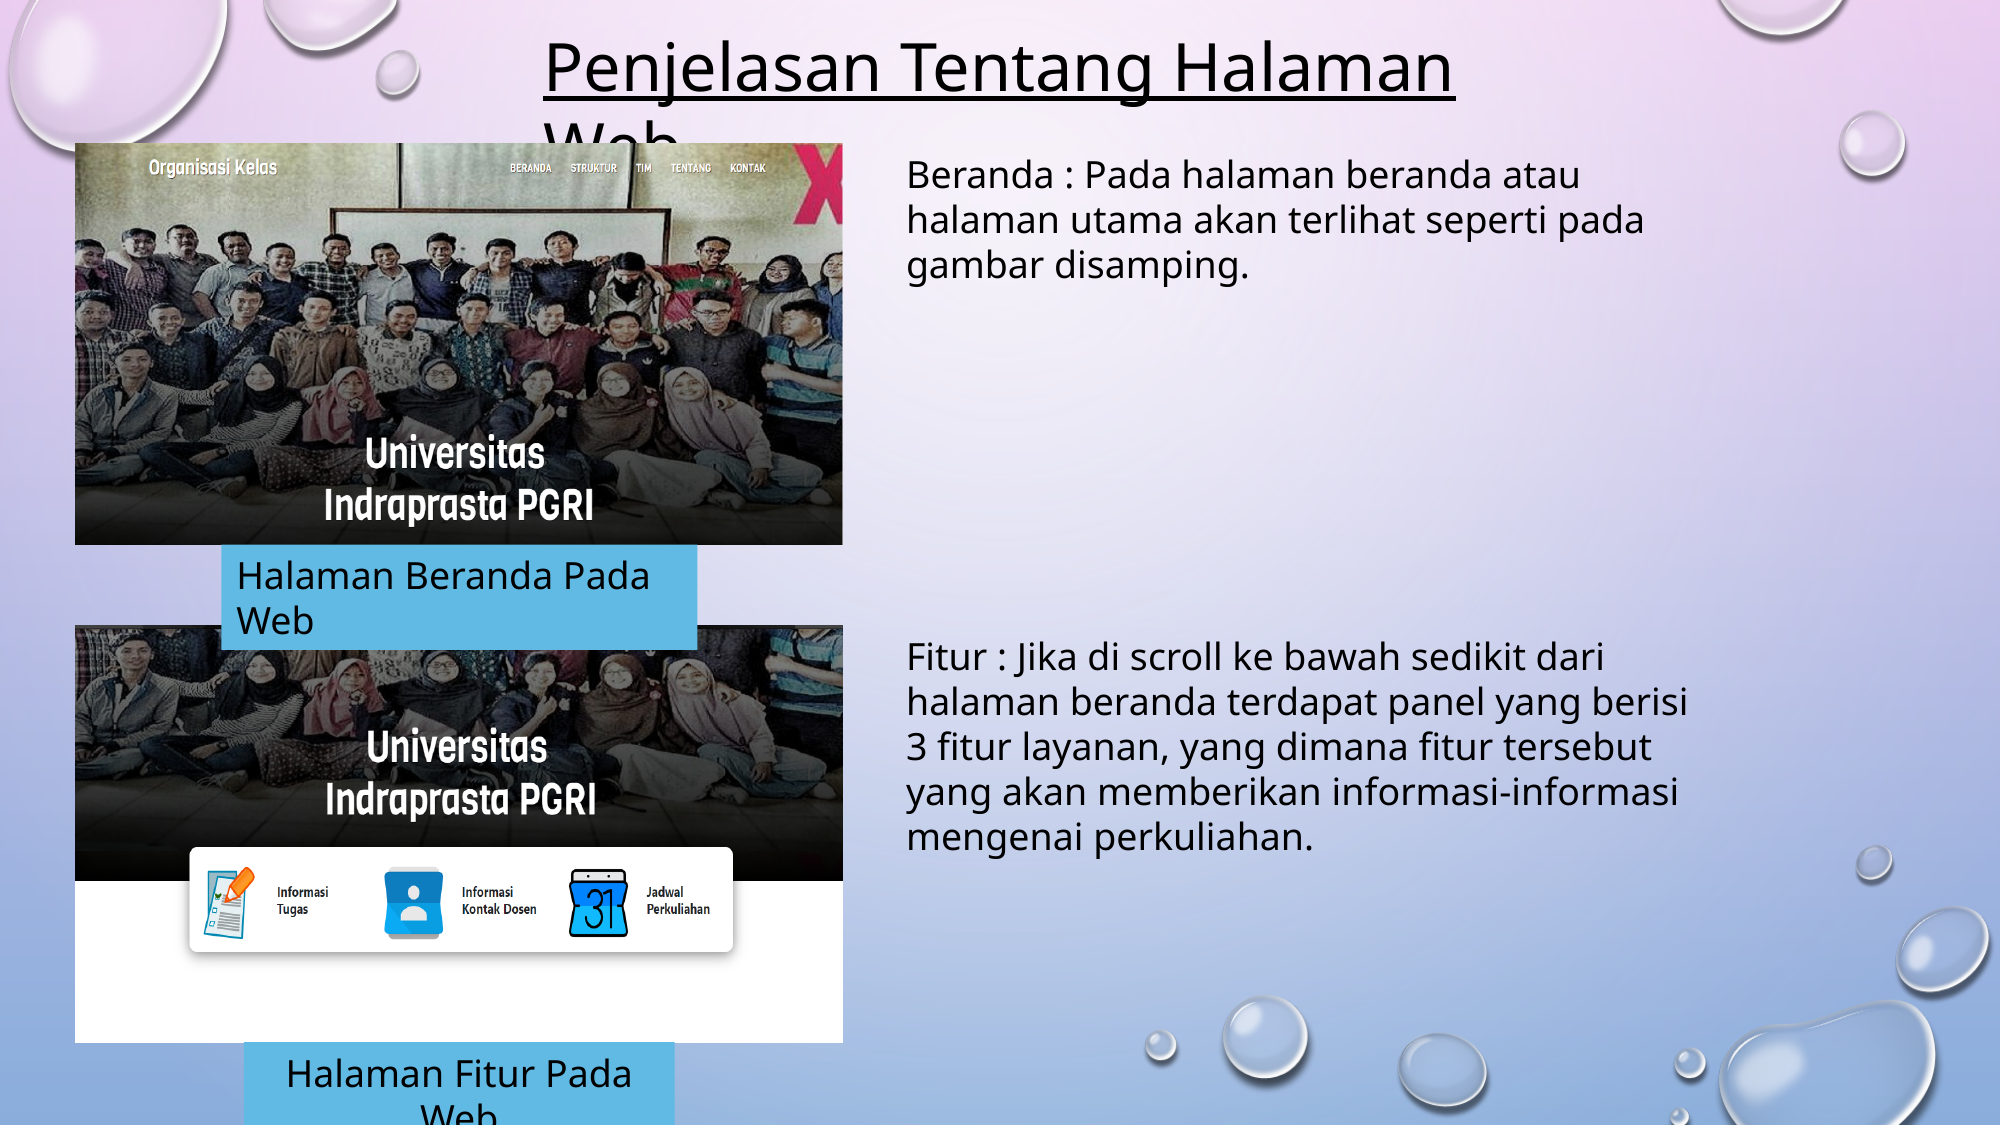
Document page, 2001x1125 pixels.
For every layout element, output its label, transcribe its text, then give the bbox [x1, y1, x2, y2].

text_box Beranda : Pada halaman beranda atau halaman utama akan terlihat seperti pada gambar disamping. [890, 143, 1729, 250]
text_box Halaman Beranda Pada Web [221, 544, 698, 606]
text_box Penjelasan Tentang Halaman Web [528, 17, 1472, 114]
text_box Halaman Fitur Pada Web [243, 1042, 675, 1103]
picture [75, 143, 843, 545]
text_box Fitur : Jika di scroll ke bawah sedikit dari halaman beranda terdapat panel yang berisi 3 fitur layanan, yang dimana fitur tersebut yang akan memberikan informasi-informasi mengenai perkuliahan. [890, 625, 1729, 823]
picture [75, 625, 843, 1043]
